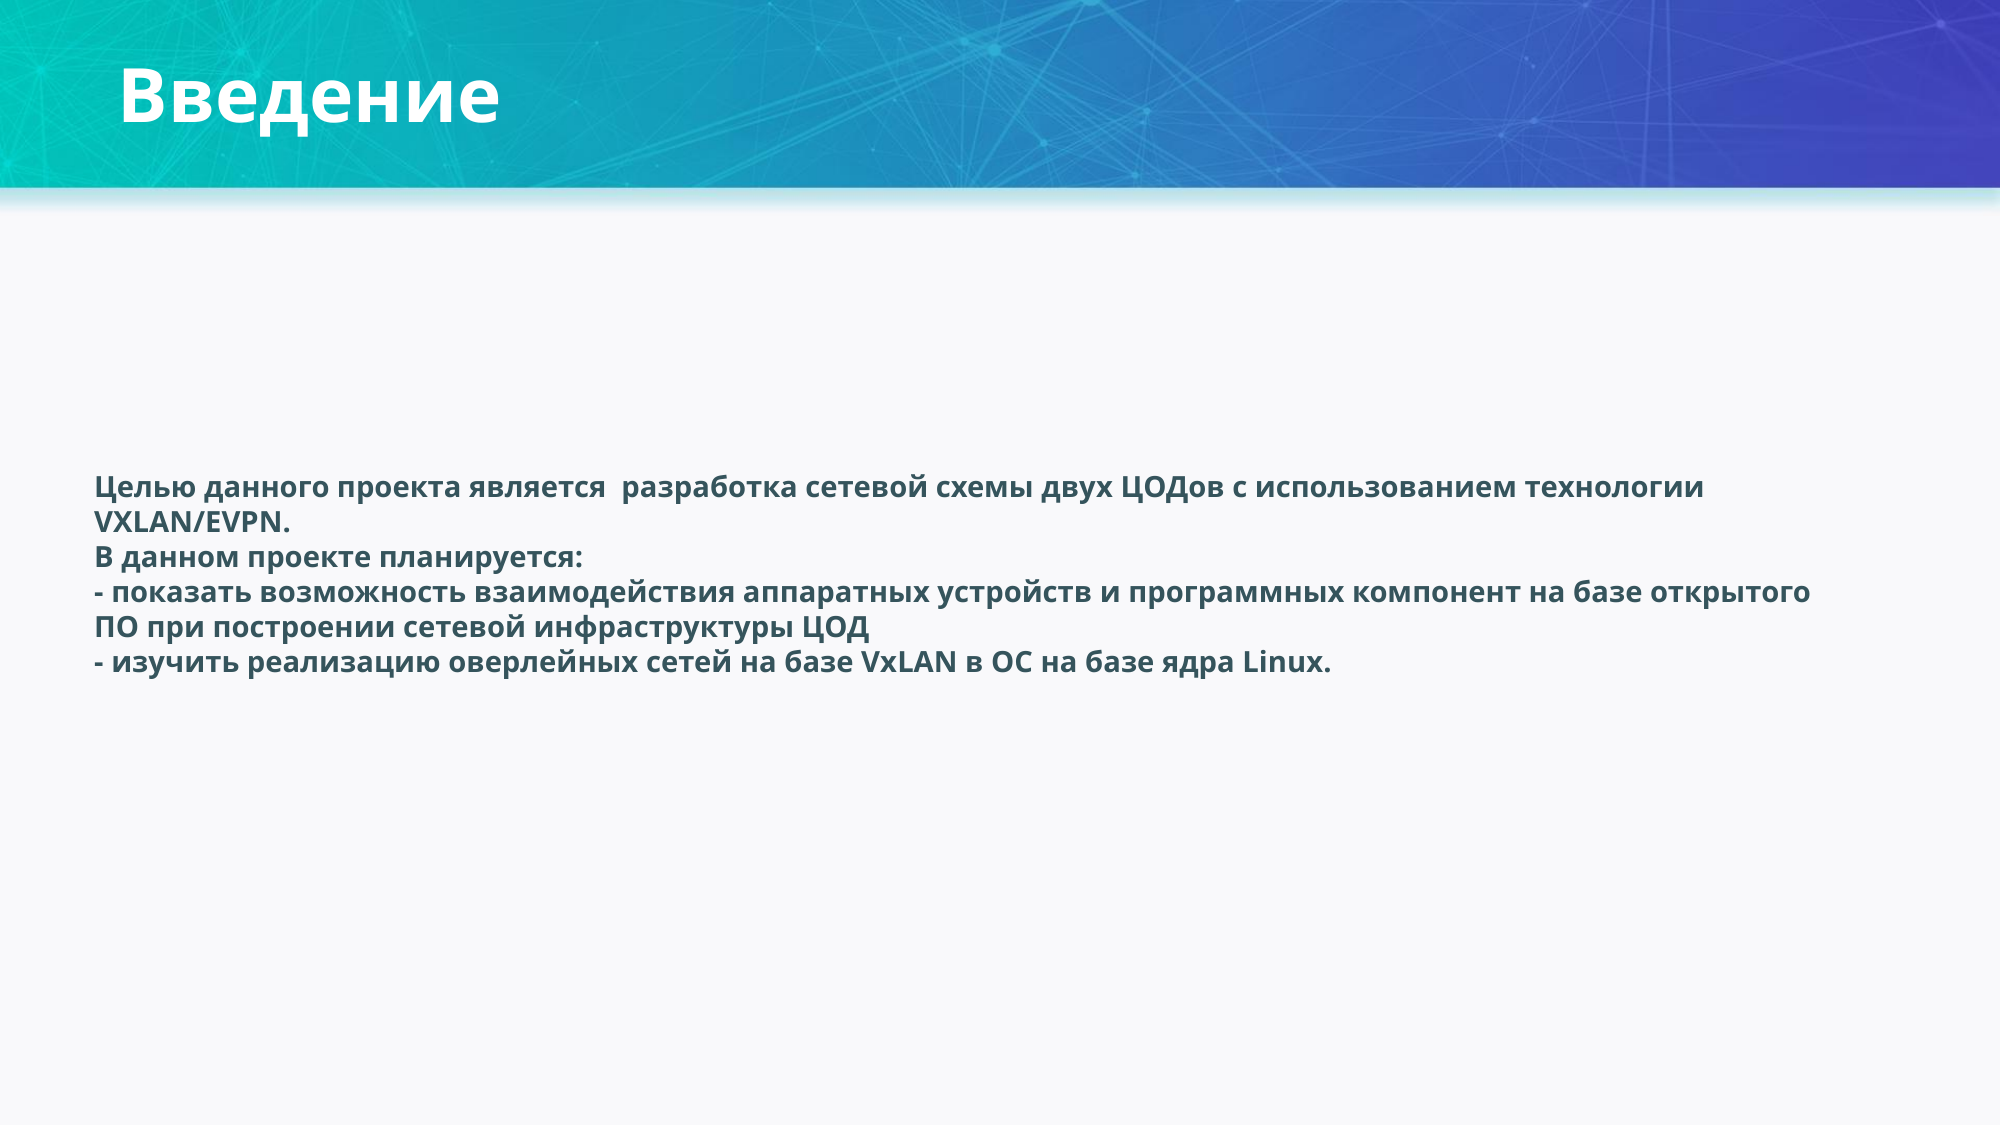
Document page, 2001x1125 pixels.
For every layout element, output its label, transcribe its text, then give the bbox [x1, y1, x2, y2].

text_box Целью данного проекта является разработка сетевой схемы двух ЦОДов с использованием технологии VXLAN/EVPN. В данном проекте планируется: - показать возможность взаимодействия аппаратных устройств и программных компонент на базе открытого ПО при построении сетевой инфраструктуры ЦОД - изучить реализацию оверлейных сетей на базе VxLAN в ОС на базе ядра Linux. [88, 268, 1831, 959]
text_box Введение [117, 57, 1882, 140]
picture [0, 0, 2000, 1125]
